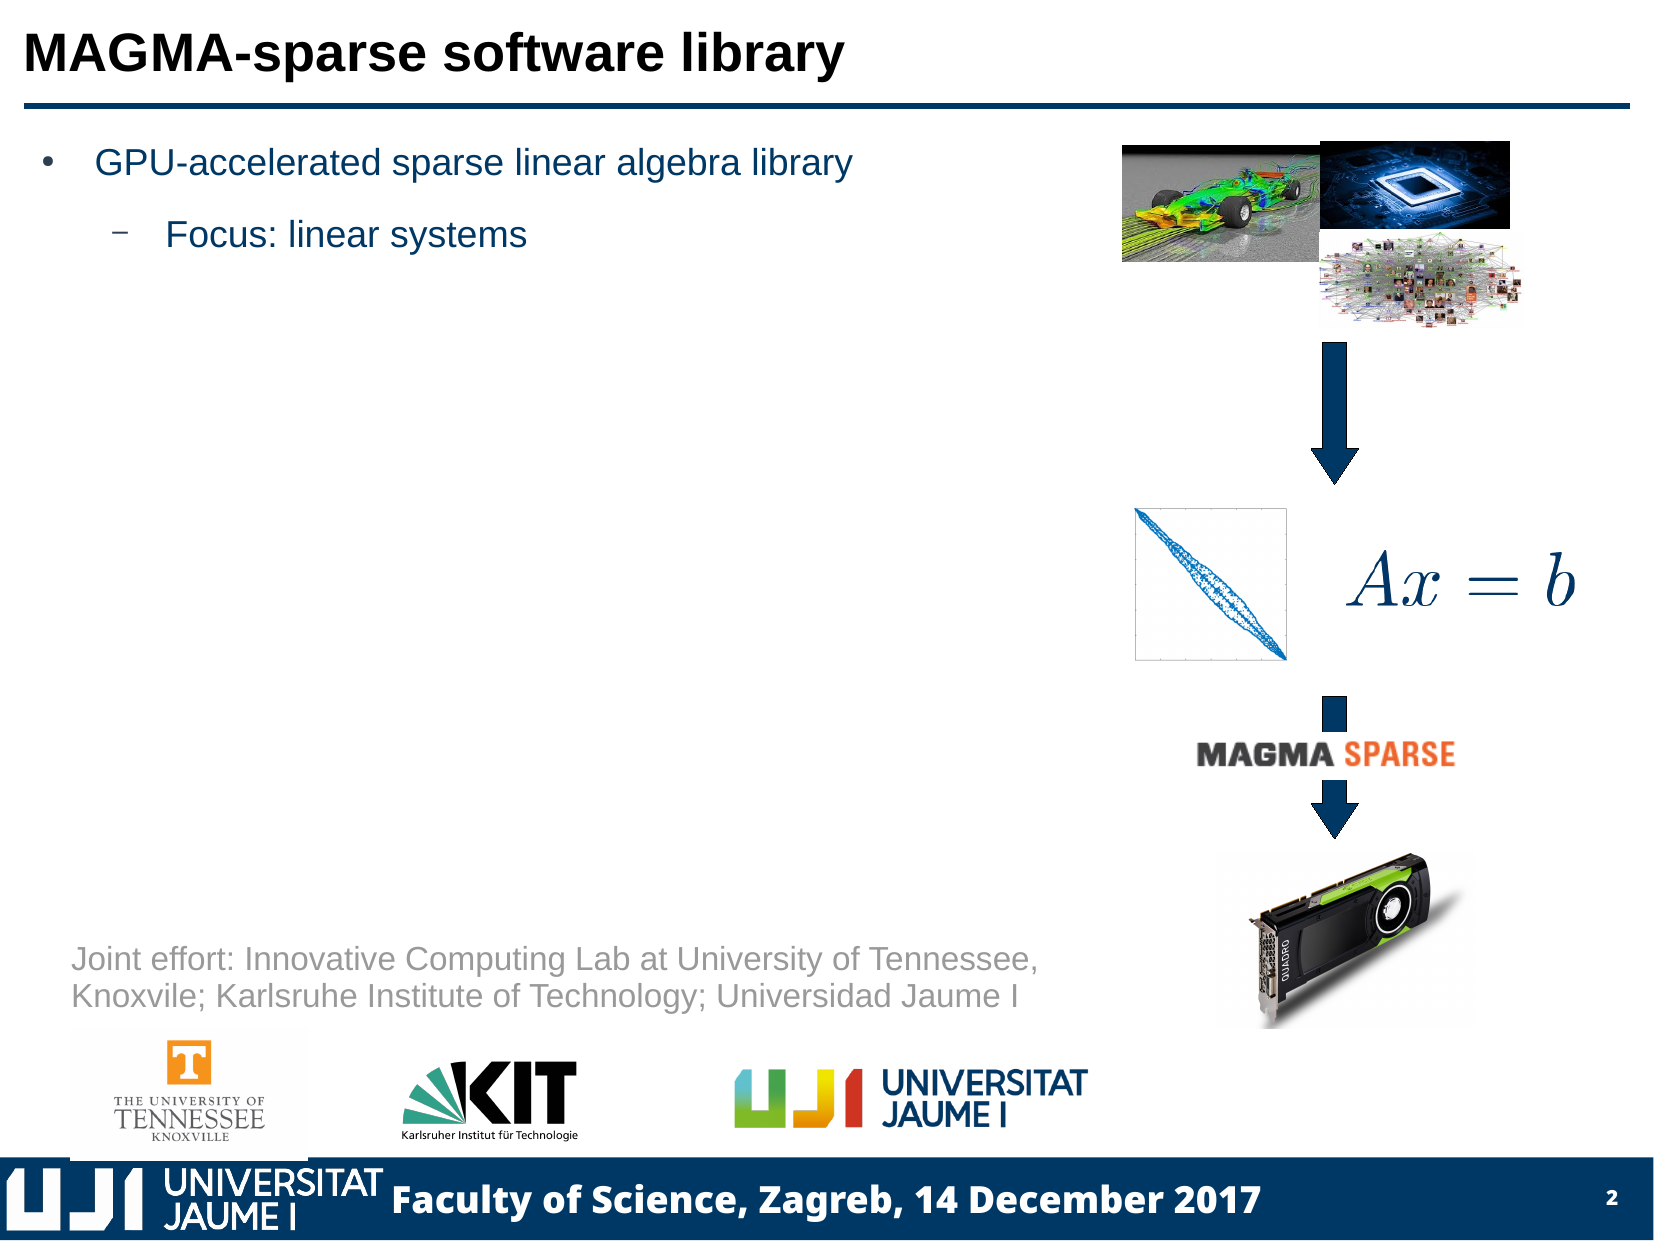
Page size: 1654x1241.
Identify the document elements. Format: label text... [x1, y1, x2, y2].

list GPU-accelerated sparse linear algebra library Focus: linear systems [23, 141, 1040, 721]
picture [732, 1062, 1094, 1132]
text_box [1311, 780, 1359, 839]
picture [1189, 732, 1465, 780]
text_box [1322, 696, 1347, 732]
title MAGMA-sparse software library [23, 0, 1630, 107]
picture [1122, 141, 1524, 328]
picture [1346, 550, 1575, 606]
picture [1216, 851, 1475, 1029]
picture [401, 1057, 579, 1146]
text_box [1311, 342, 1359, 485]
picture [0, 1027, 390, 1241]
text_box Joint effort: Innovative Computing Lab at University of Tennessee, Knoxvile; Karlsruhe Institute of Technology; Universidad Jaume I [20, 933, 1099, 1028]
picture [1134, 507, 1288, 662]
